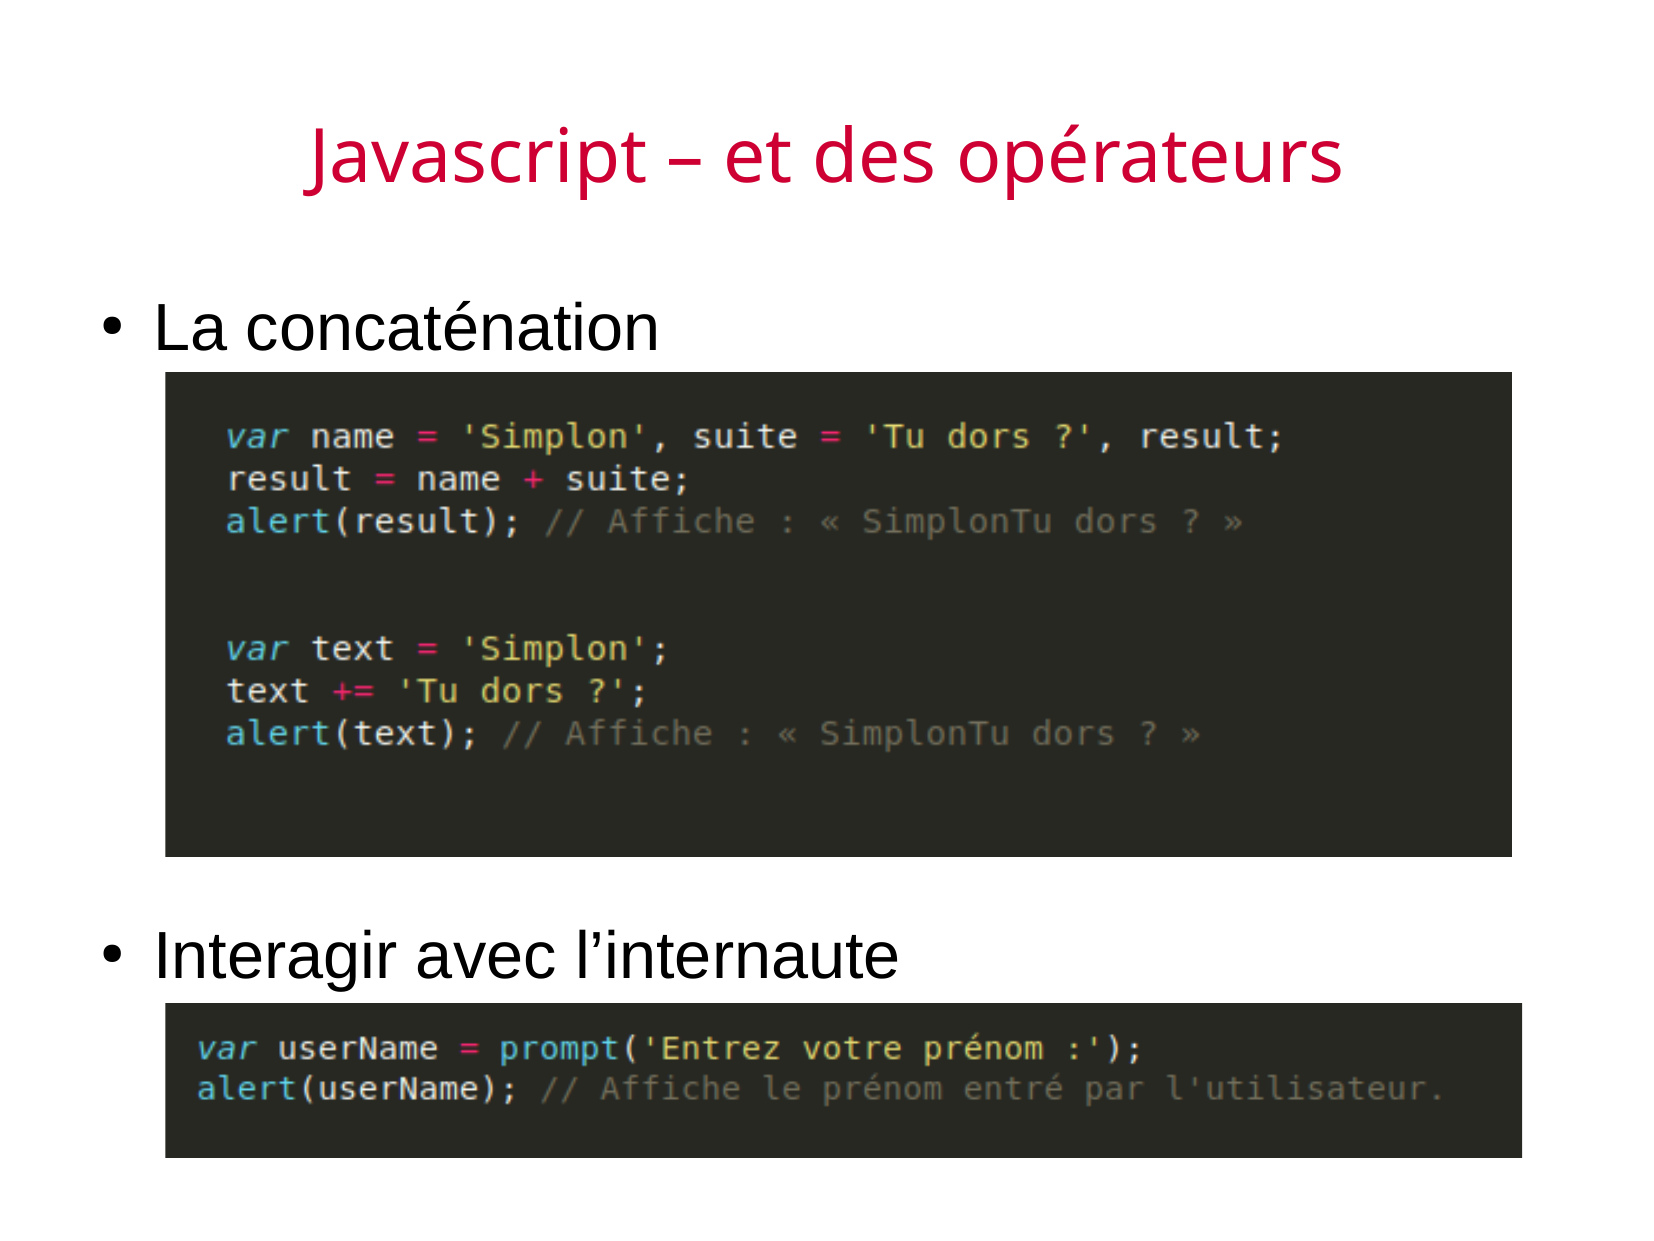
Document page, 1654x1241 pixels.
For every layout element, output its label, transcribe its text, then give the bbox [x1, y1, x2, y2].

title Javascript – et des opérateurs [82, 49, 1571, 257]
picture [165, 1003, 1523, 1158]
picture [165, 372, 1512, 857]
list La concaténation Interagir avec l’internaute [82, 290, 1571, 1010]
